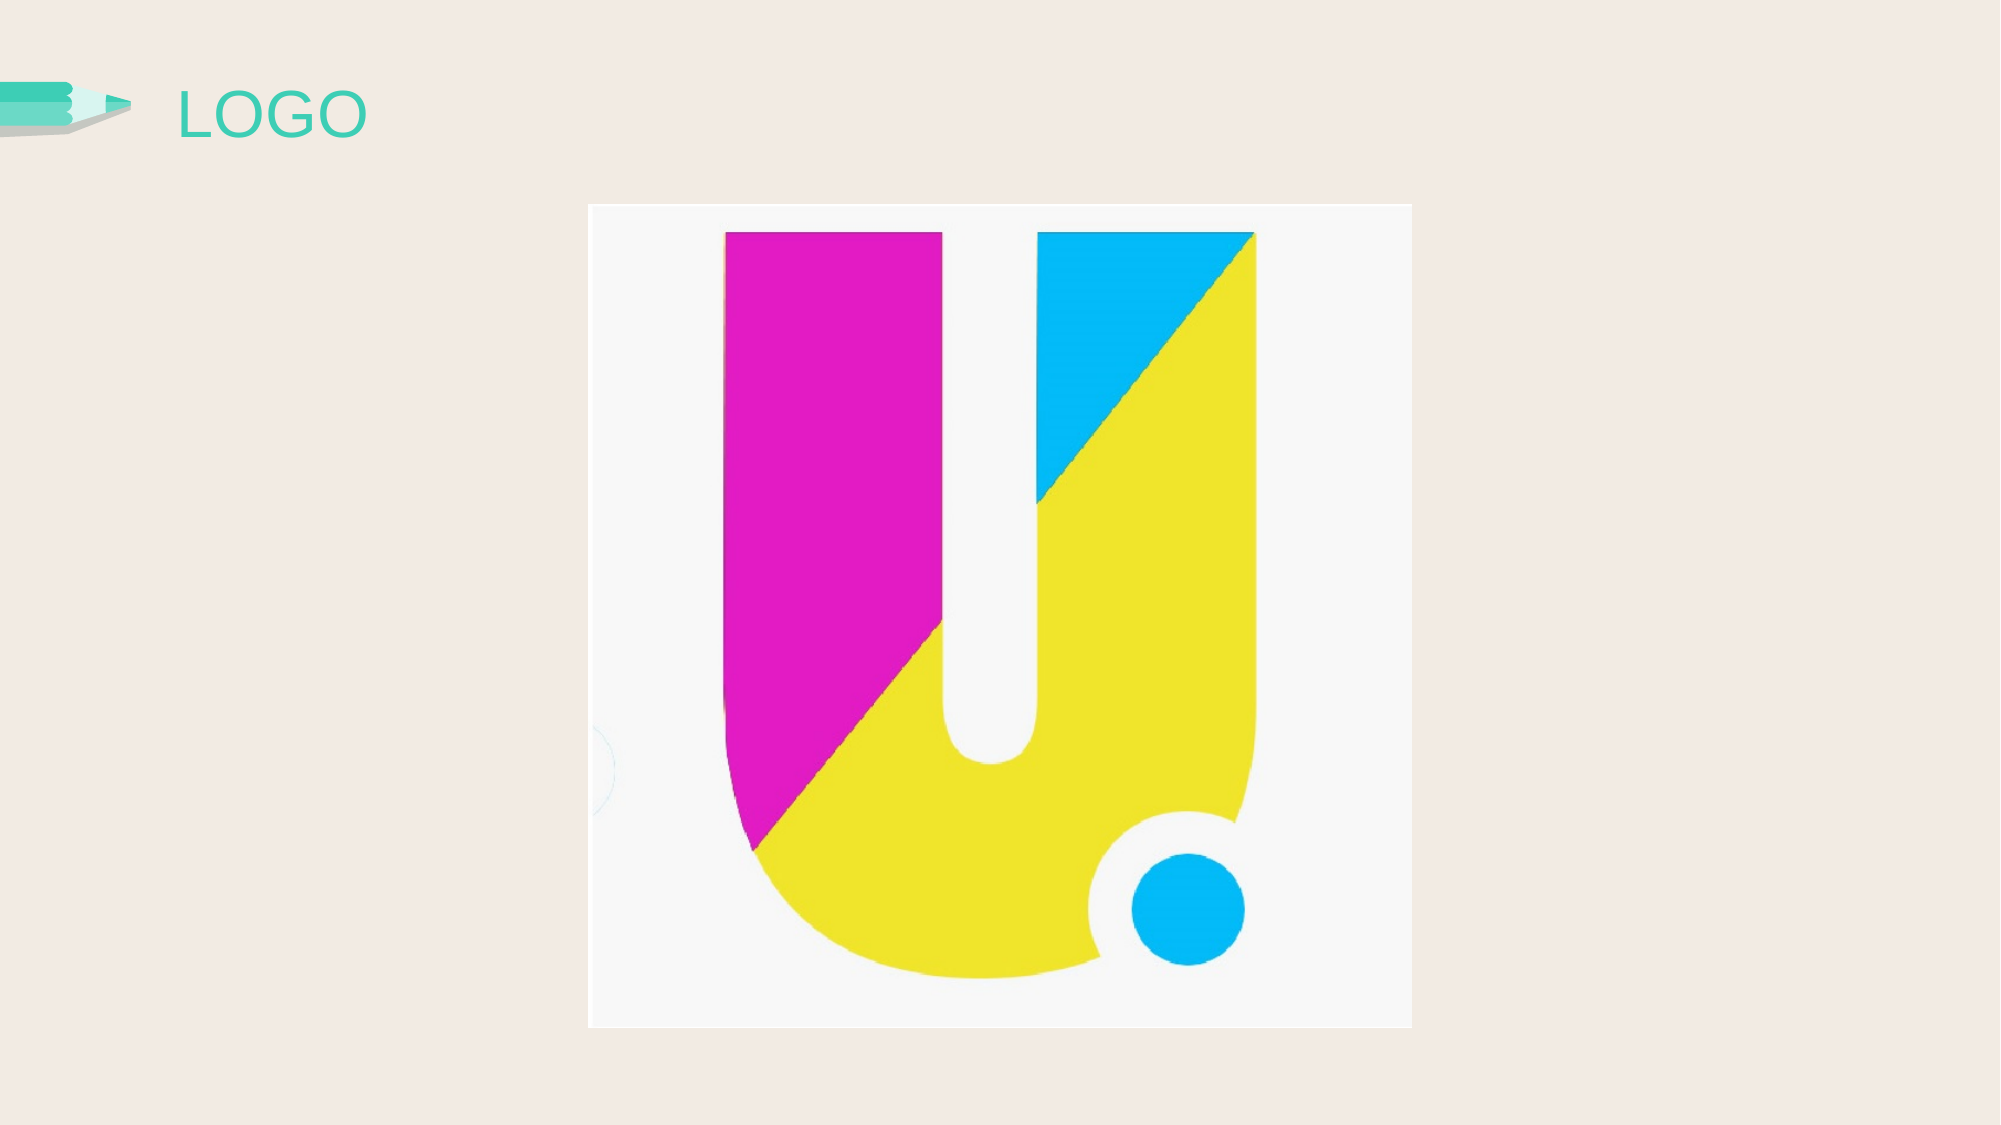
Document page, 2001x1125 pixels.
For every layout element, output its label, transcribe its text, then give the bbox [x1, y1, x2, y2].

title LOGO [161, 60, 1802, 160]
picture [0, 0, 2001, 1125]
